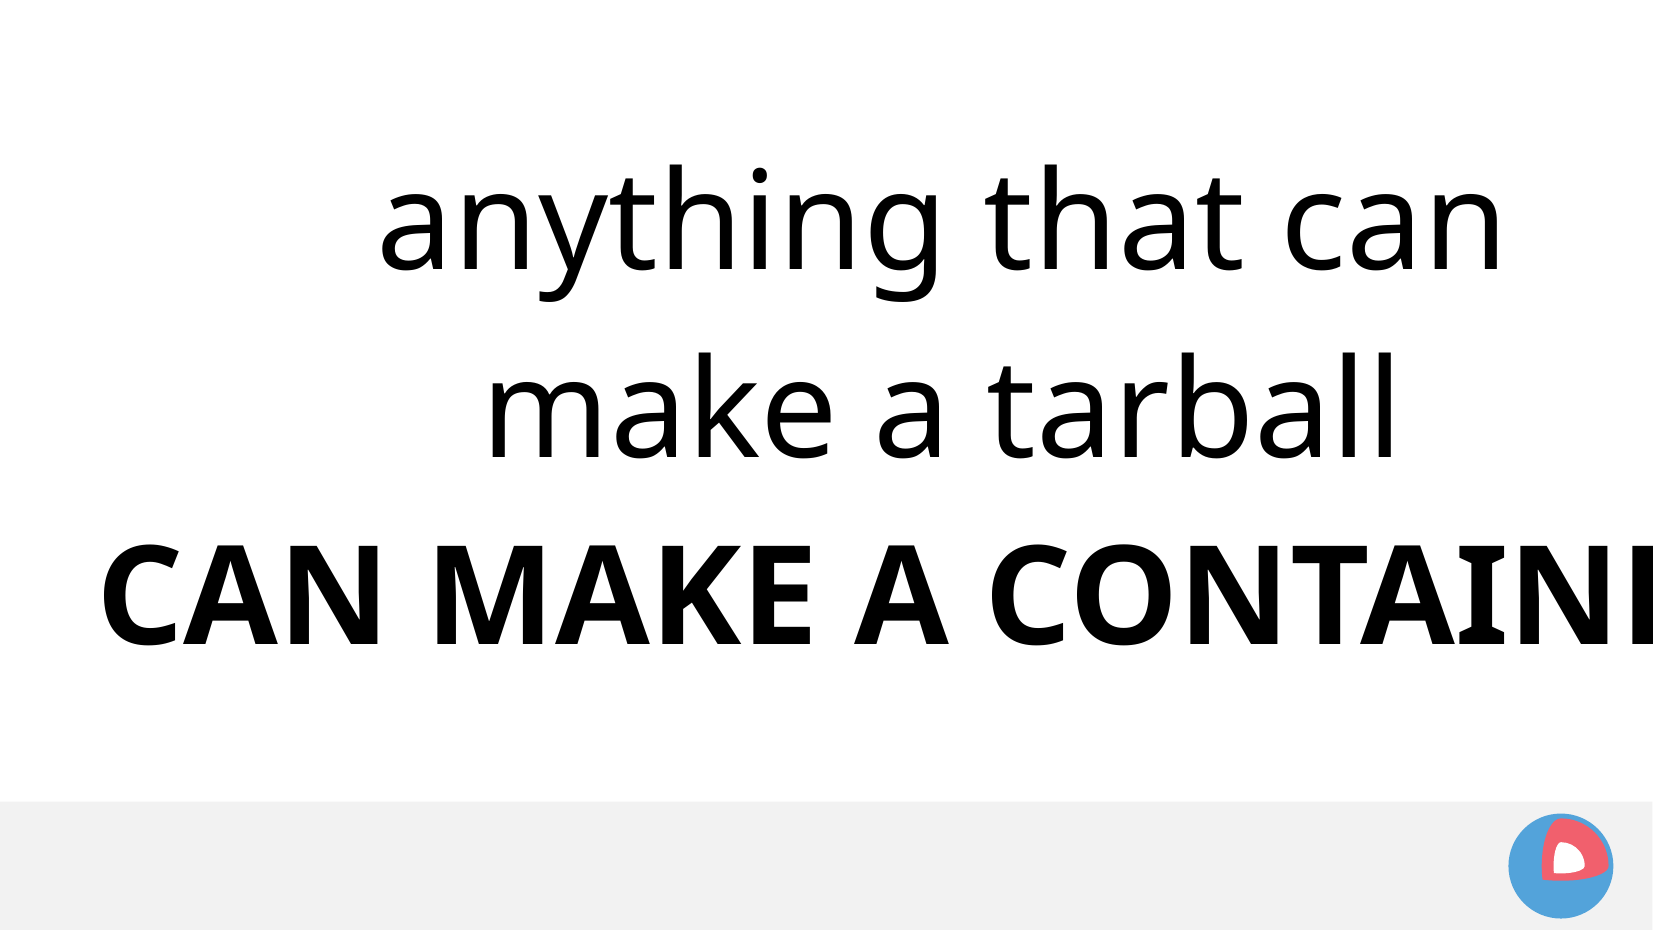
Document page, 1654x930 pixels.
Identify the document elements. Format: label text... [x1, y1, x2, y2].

text_box anything that can make a tarball CAN MAKE A CONTAINER [81, 115, 1572, 651]
